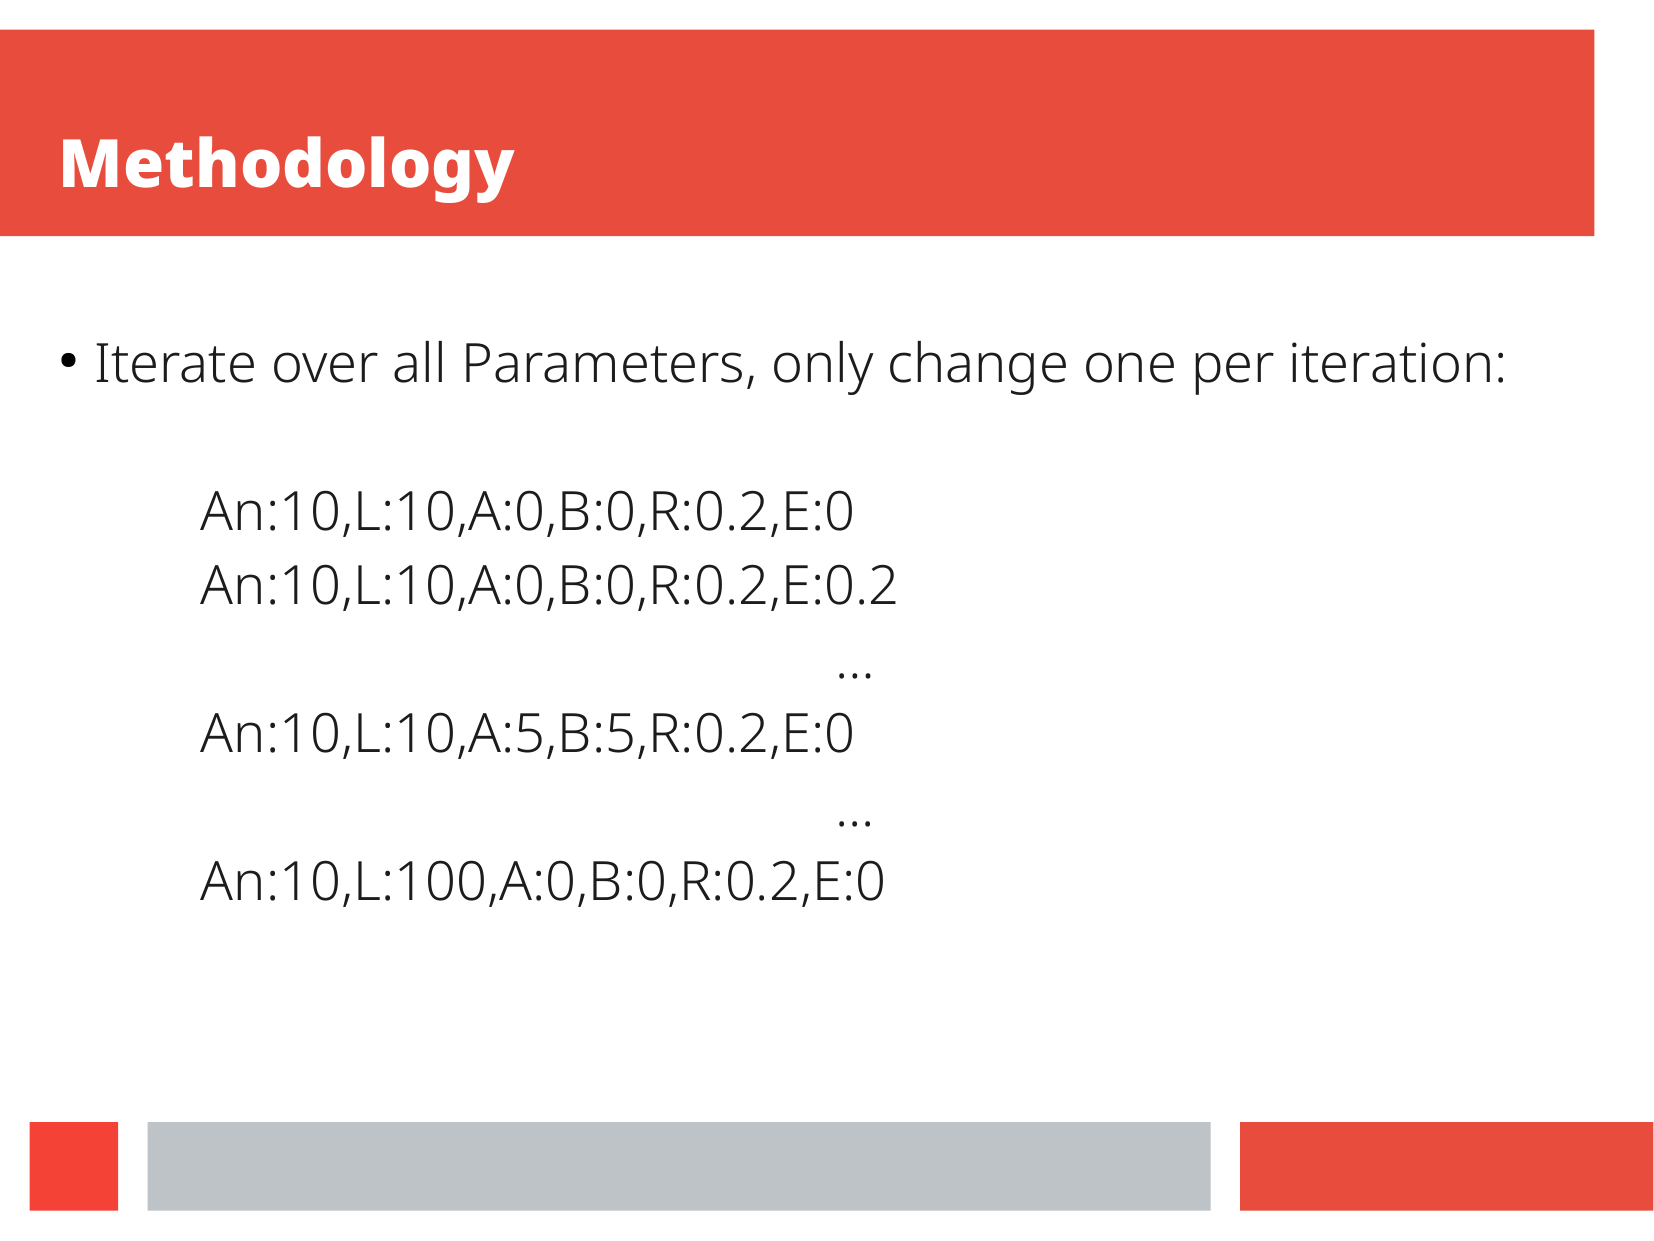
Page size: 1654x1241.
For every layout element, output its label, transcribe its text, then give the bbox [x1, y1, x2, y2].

subtitle Iterate over all Parameters, only change one per iteration: An:10,L:10,A:0,B:0,R:0.2,E:0 An:10,L:10,A:0,B:0,R:0.2,E:0.2 … An:10,L:10,A:5,B:5,R:0.2,E:0 ... An:10,L:100,A:0,B:0,R:0.2,E:0 [59, 324, 1565, 1093]
title Methodology [59, 59, 1595, 207]
